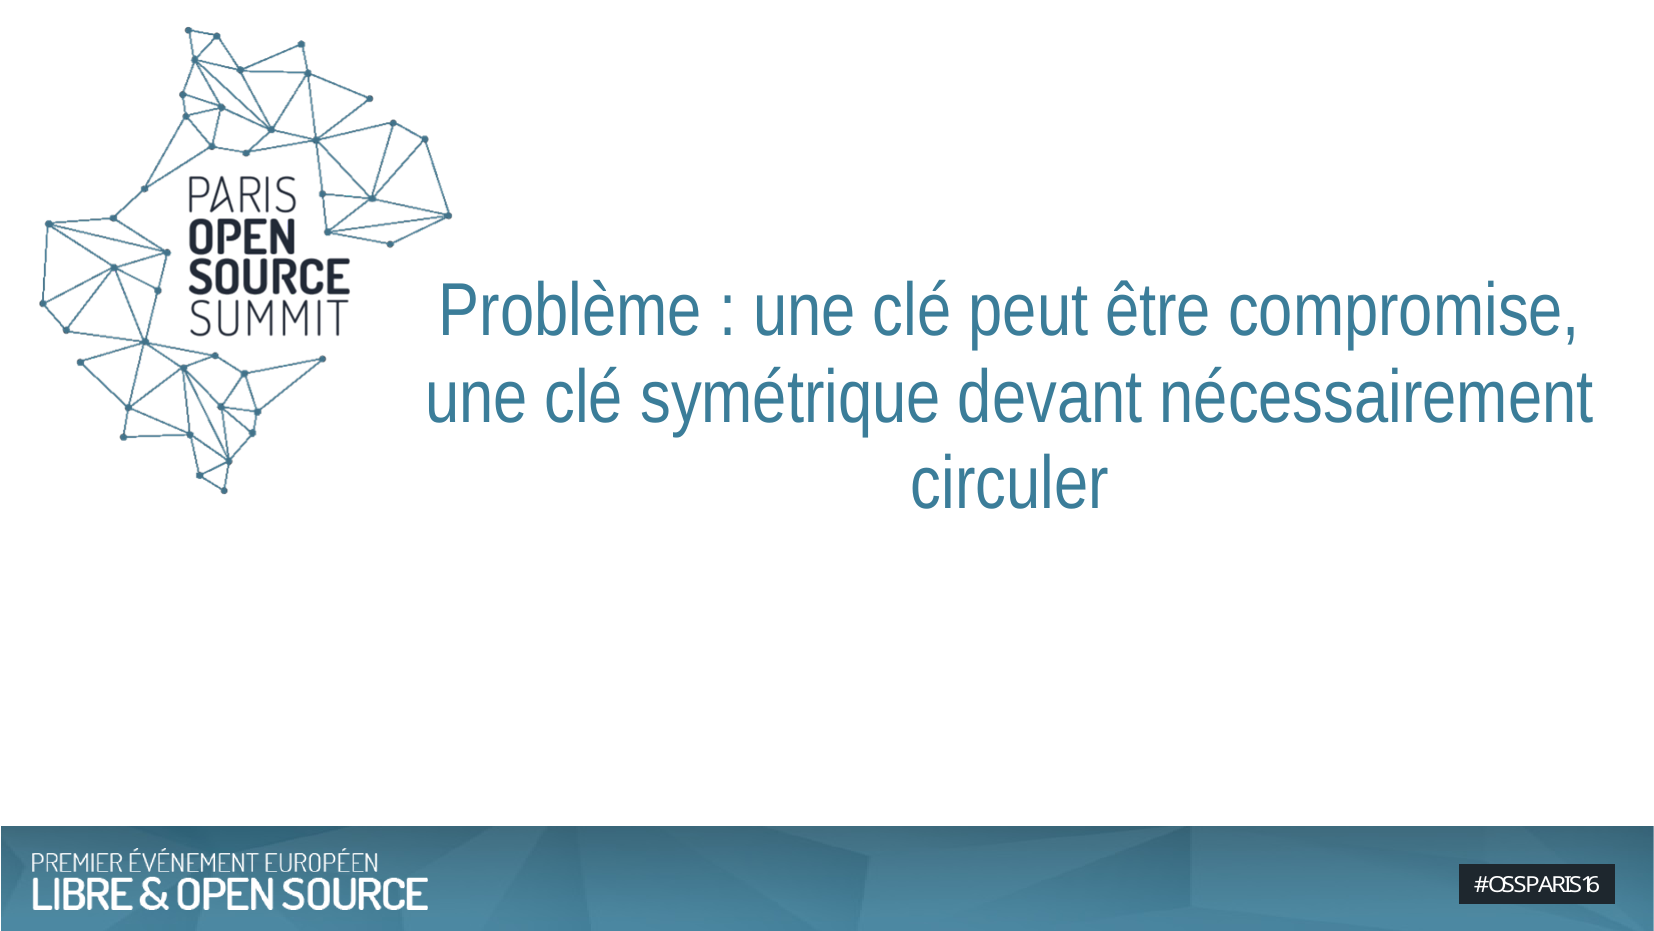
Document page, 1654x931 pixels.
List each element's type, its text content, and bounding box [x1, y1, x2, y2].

picture [11, 11, 549, 543]
title Problème : une clé peut être compromise, une clé symétrique devant nécessairement circuler [413, 265, 1607, 525]
